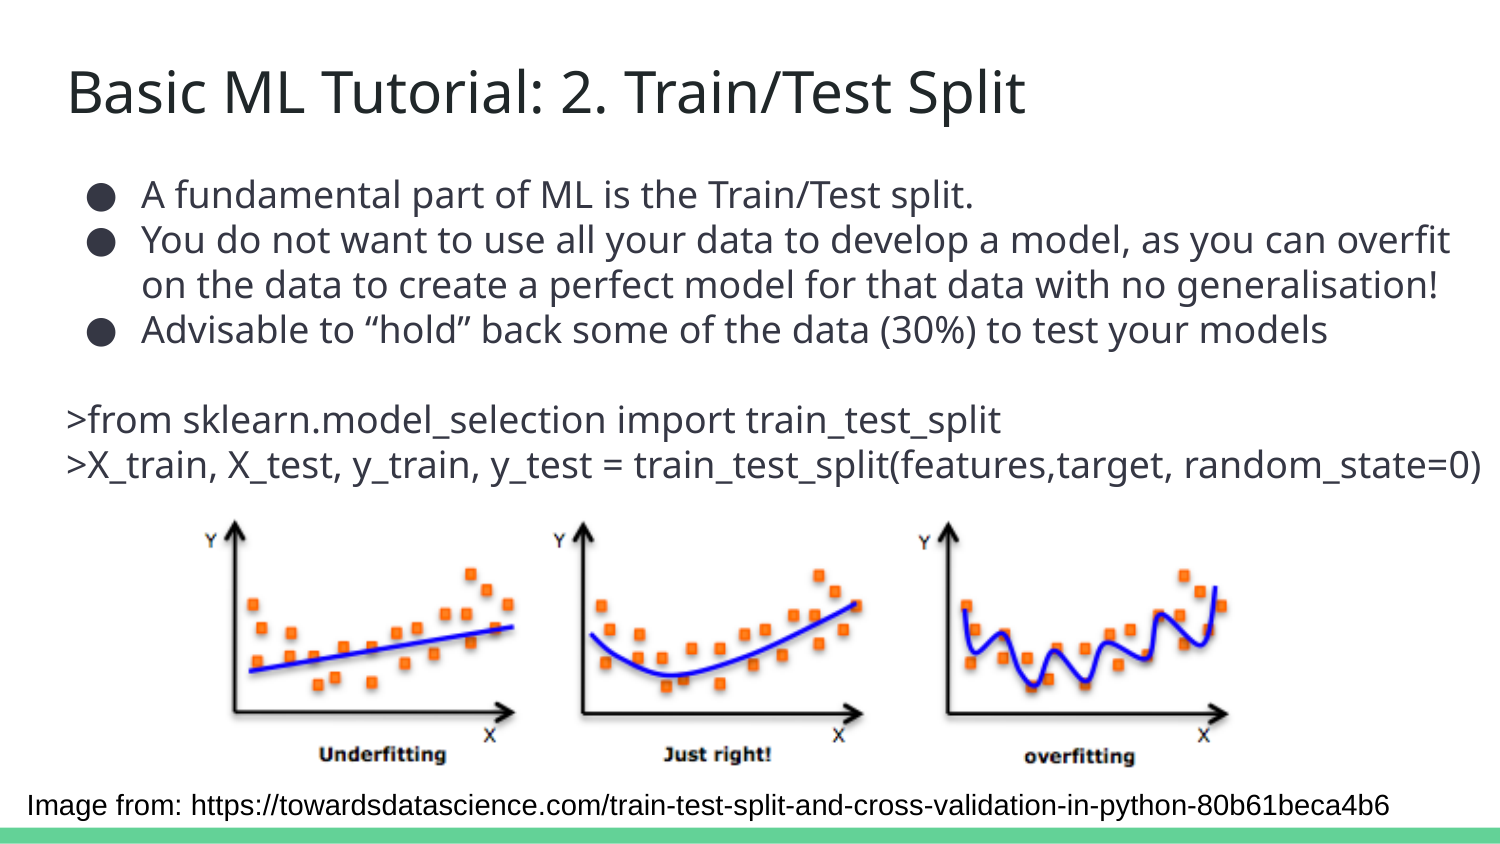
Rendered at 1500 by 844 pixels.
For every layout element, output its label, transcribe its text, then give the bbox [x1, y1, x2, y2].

title Basic ML Tutorial: 2. Train/Test Split [51, 39, 1449, 134]
picture [196, 510, 1250, 776]
list A fundamental part of ML is the Train/Test split. You do not want to use all your data to develop a model, as you can overfit on the data to create a perfect model for that data with no generalisation! Advisable to “hold” back some of the data (30%) to test your models >from sklearn.model_selection import train_test_split >X_train, X_test, y_train, y_test = train_test_split(features,target, random_state=0) [51, 155, 1500, 529]
text_box Image from: https://towardsdatascience.com/train-test-split-and-cross-validation-in-python-80b61beca4b6 [11, 776, 1436, 832]
